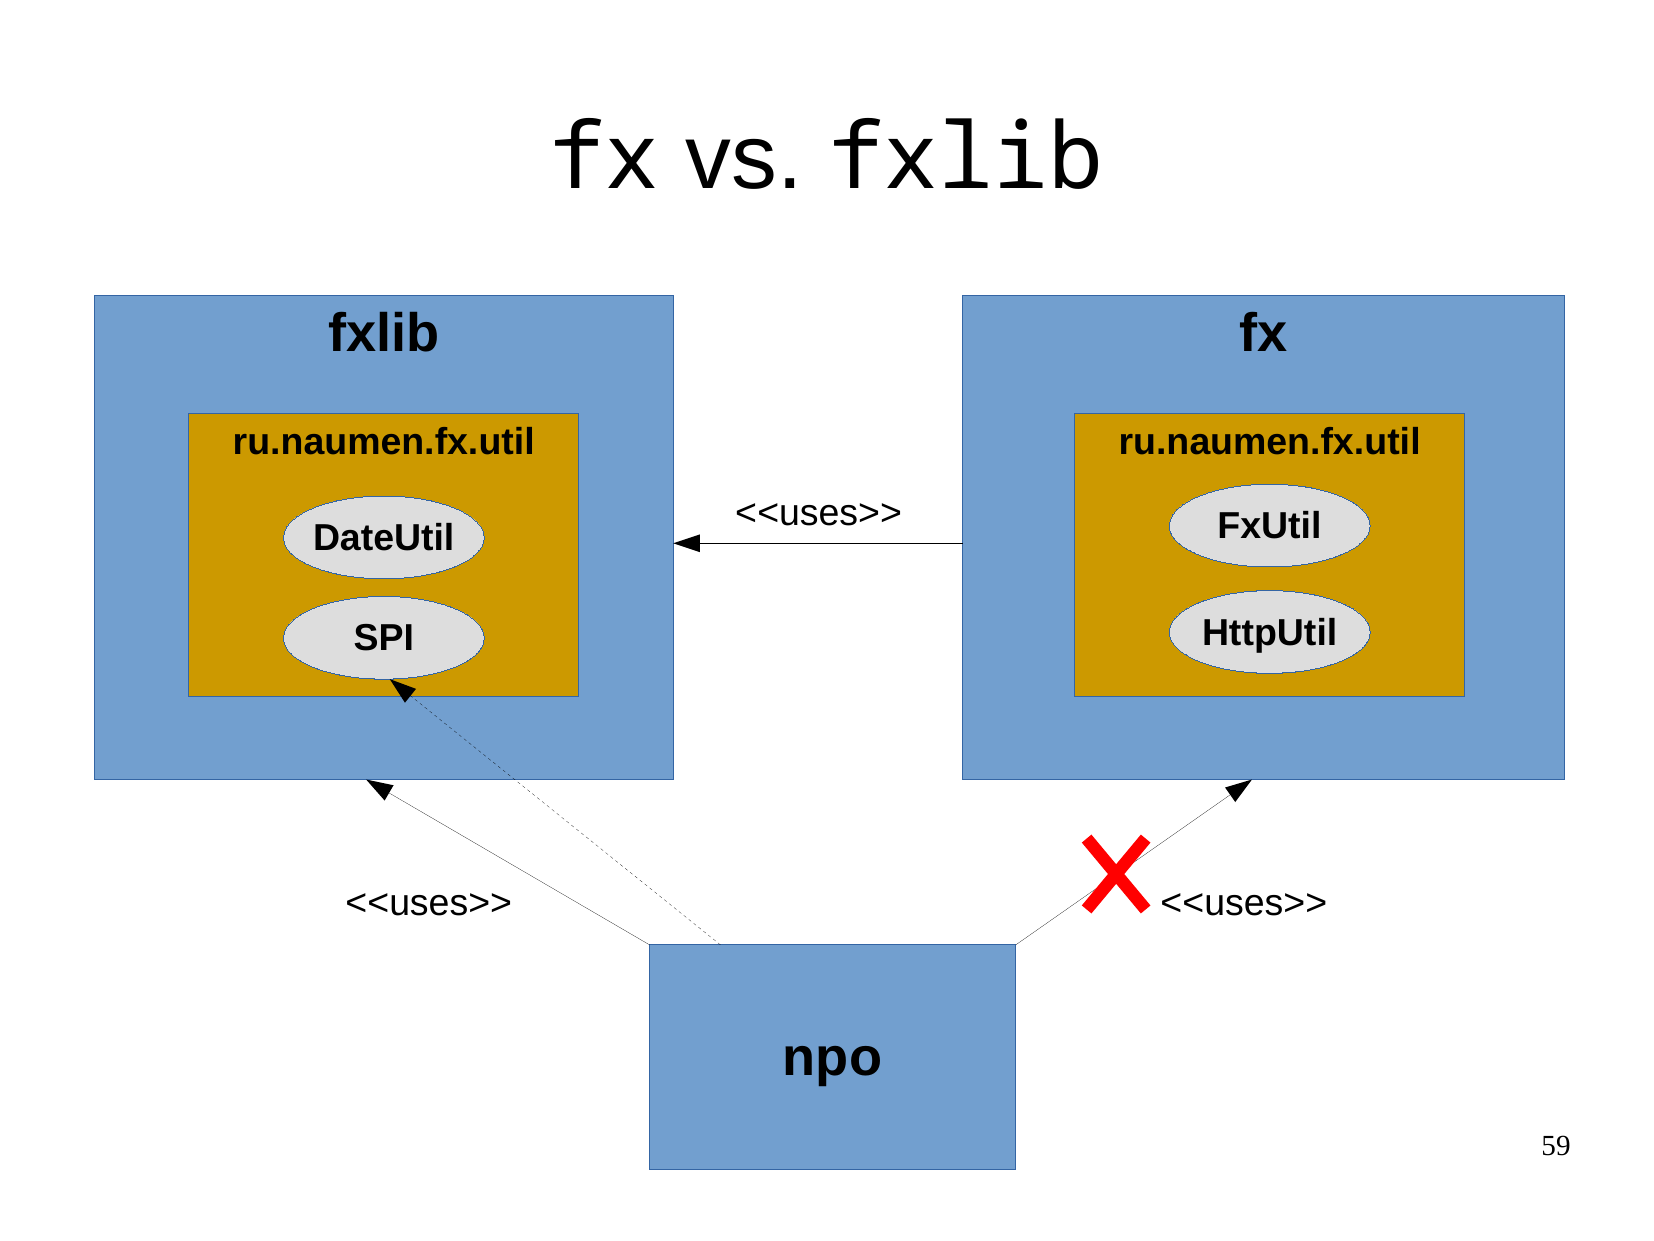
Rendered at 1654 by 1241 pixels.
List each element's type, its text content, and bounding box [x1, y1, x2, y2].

text_box fx [962, 295, 1565, 780]
text_box DateUtil [283, 496, 485, 579]
text_box FxUtil [1169, 484, 1371, 567]
text_box ru.naumen.fx.util [188, 413, 579, 697]
text_box HttpUtil [1169, 590, 1371, 674]
text_box <<uses>> [720, 484, 922, 544]
text_box SPI [283, 596, 485, 680]
text_box <<uses>> [330, 874, 532, 934]
title fx vs. fxlib [82, 49, 1571, 257]
text_box fxlib [94, 295, 674, 780]
text_box ru.naumen.fx.util [1074, 413, 1465, 697]
text_box <<uses>> [1145, 874, 1347, 934]
text_box npo [649, 944, 1016, 1170]
